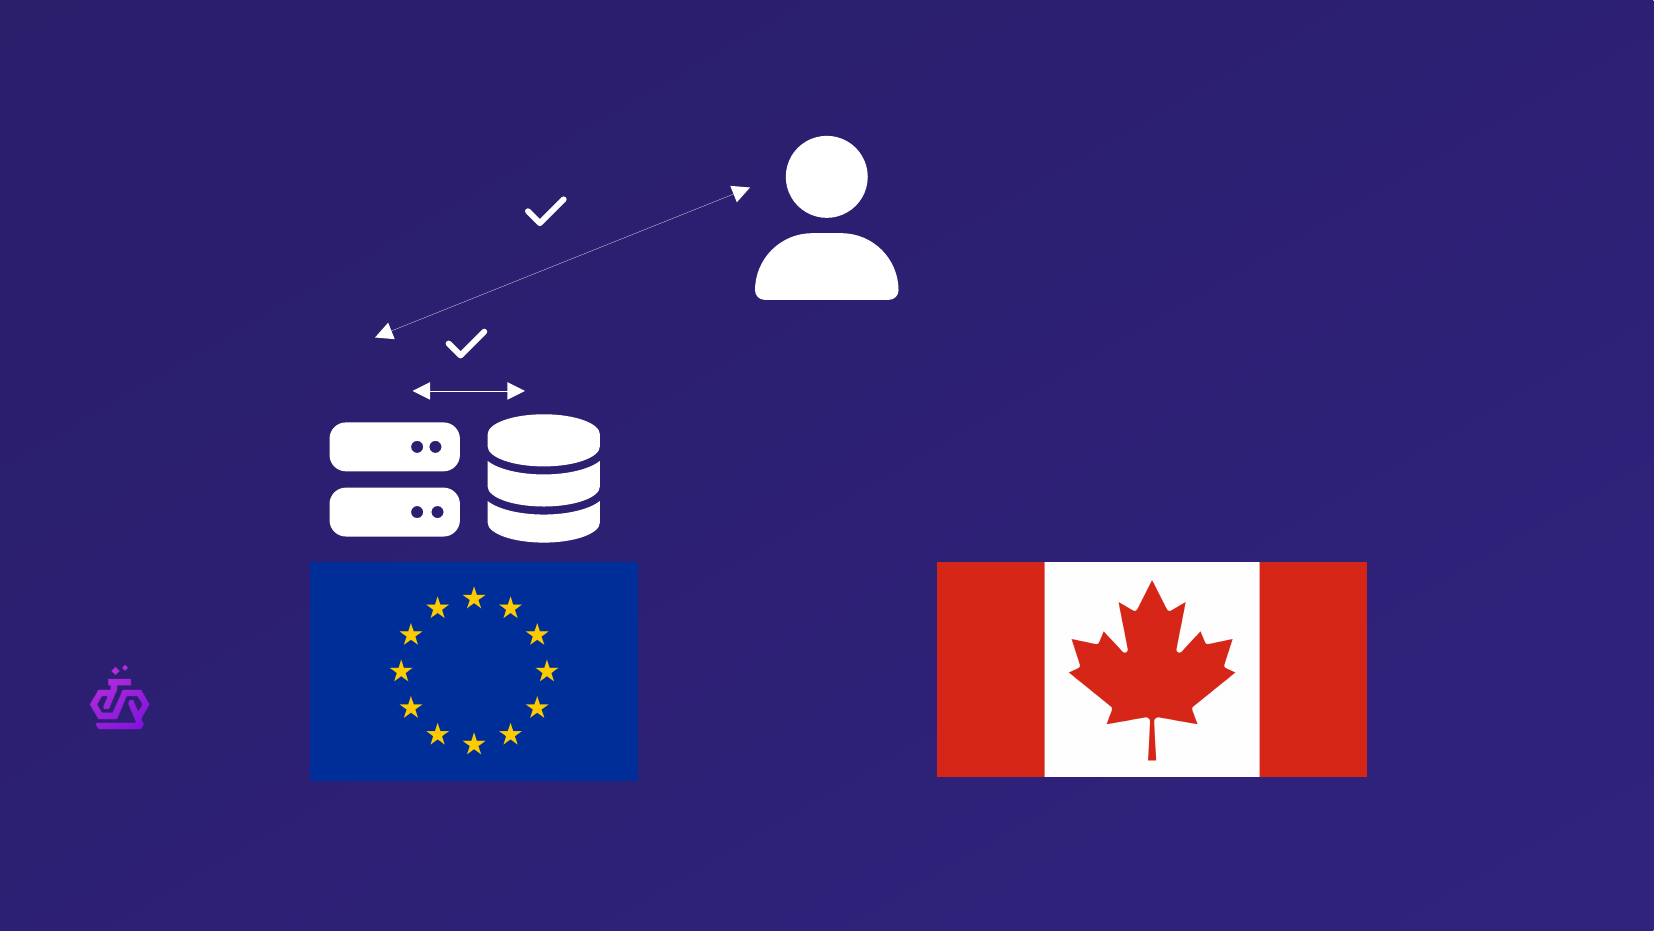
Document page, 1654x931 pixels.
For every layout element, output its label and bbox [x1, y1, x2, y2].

picture [525, 187, 567, 236]
picture [754, 135, 899, 301]
picture [310, 562, 638, 781]
picture [487, 414, 601, 543]
picture [445, 319, 488, 368]
picture [329, 414, 461, 545]
picture [937, 562, 1367, 777]
picture [70, 643, 150, 755]
